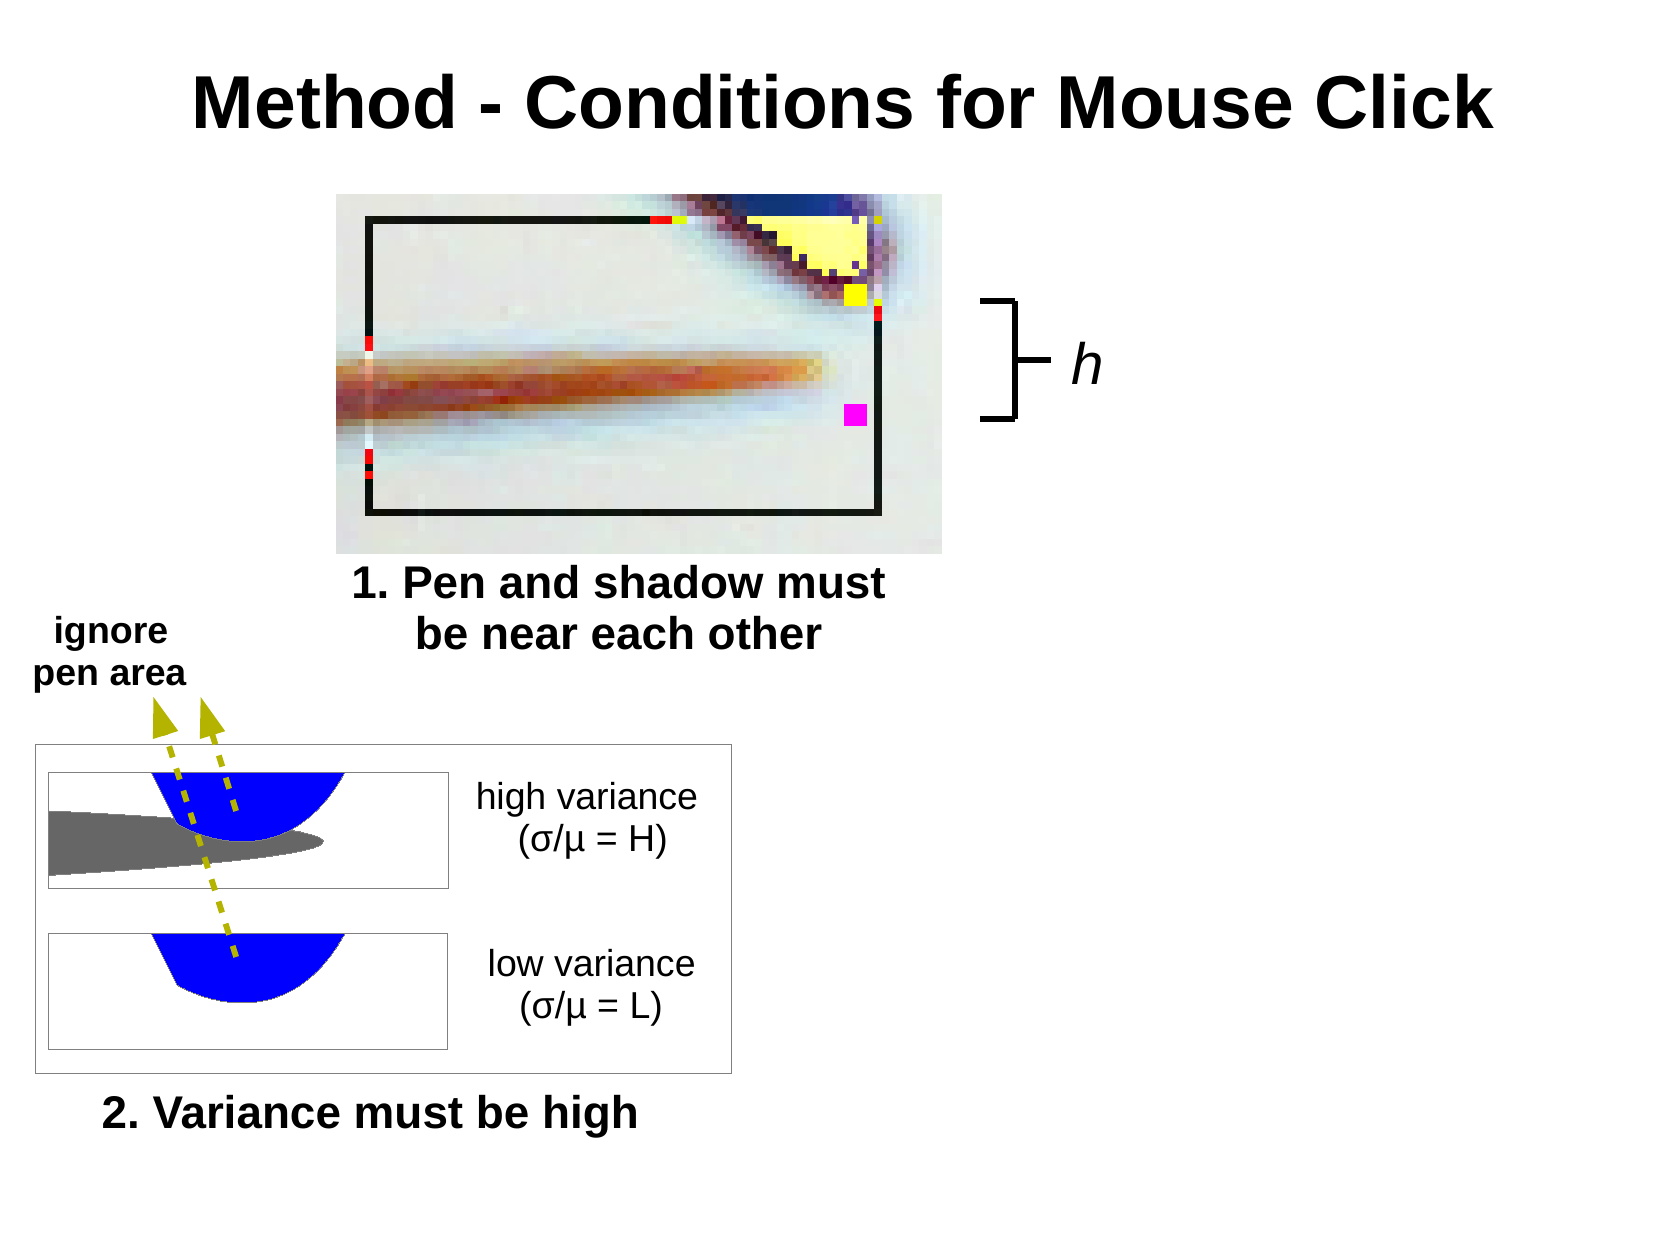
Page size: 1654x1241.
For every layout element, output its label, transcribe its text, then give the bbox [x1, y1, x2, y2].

text_box low variance (σ/µ = L) [472, 934, 778, 1043]
text_box ignore pen area [17, 602, 202, 702]
text_box Method - Conditions for Mouse Click [177, 53, 1510, 152]
text_box h [1056, 324, 1119, 405]
text_box 2. Variance must be high [86, 1079, 745, 1152]
text_box high variance (σ/µ = H) [461, 768, 734, 877]
text_box 1. Pen and shadow must be near each other [336, 554, 939, 667]
picture [336, 194, 942, 554]
text_box [35, 744, 732, 1074]
